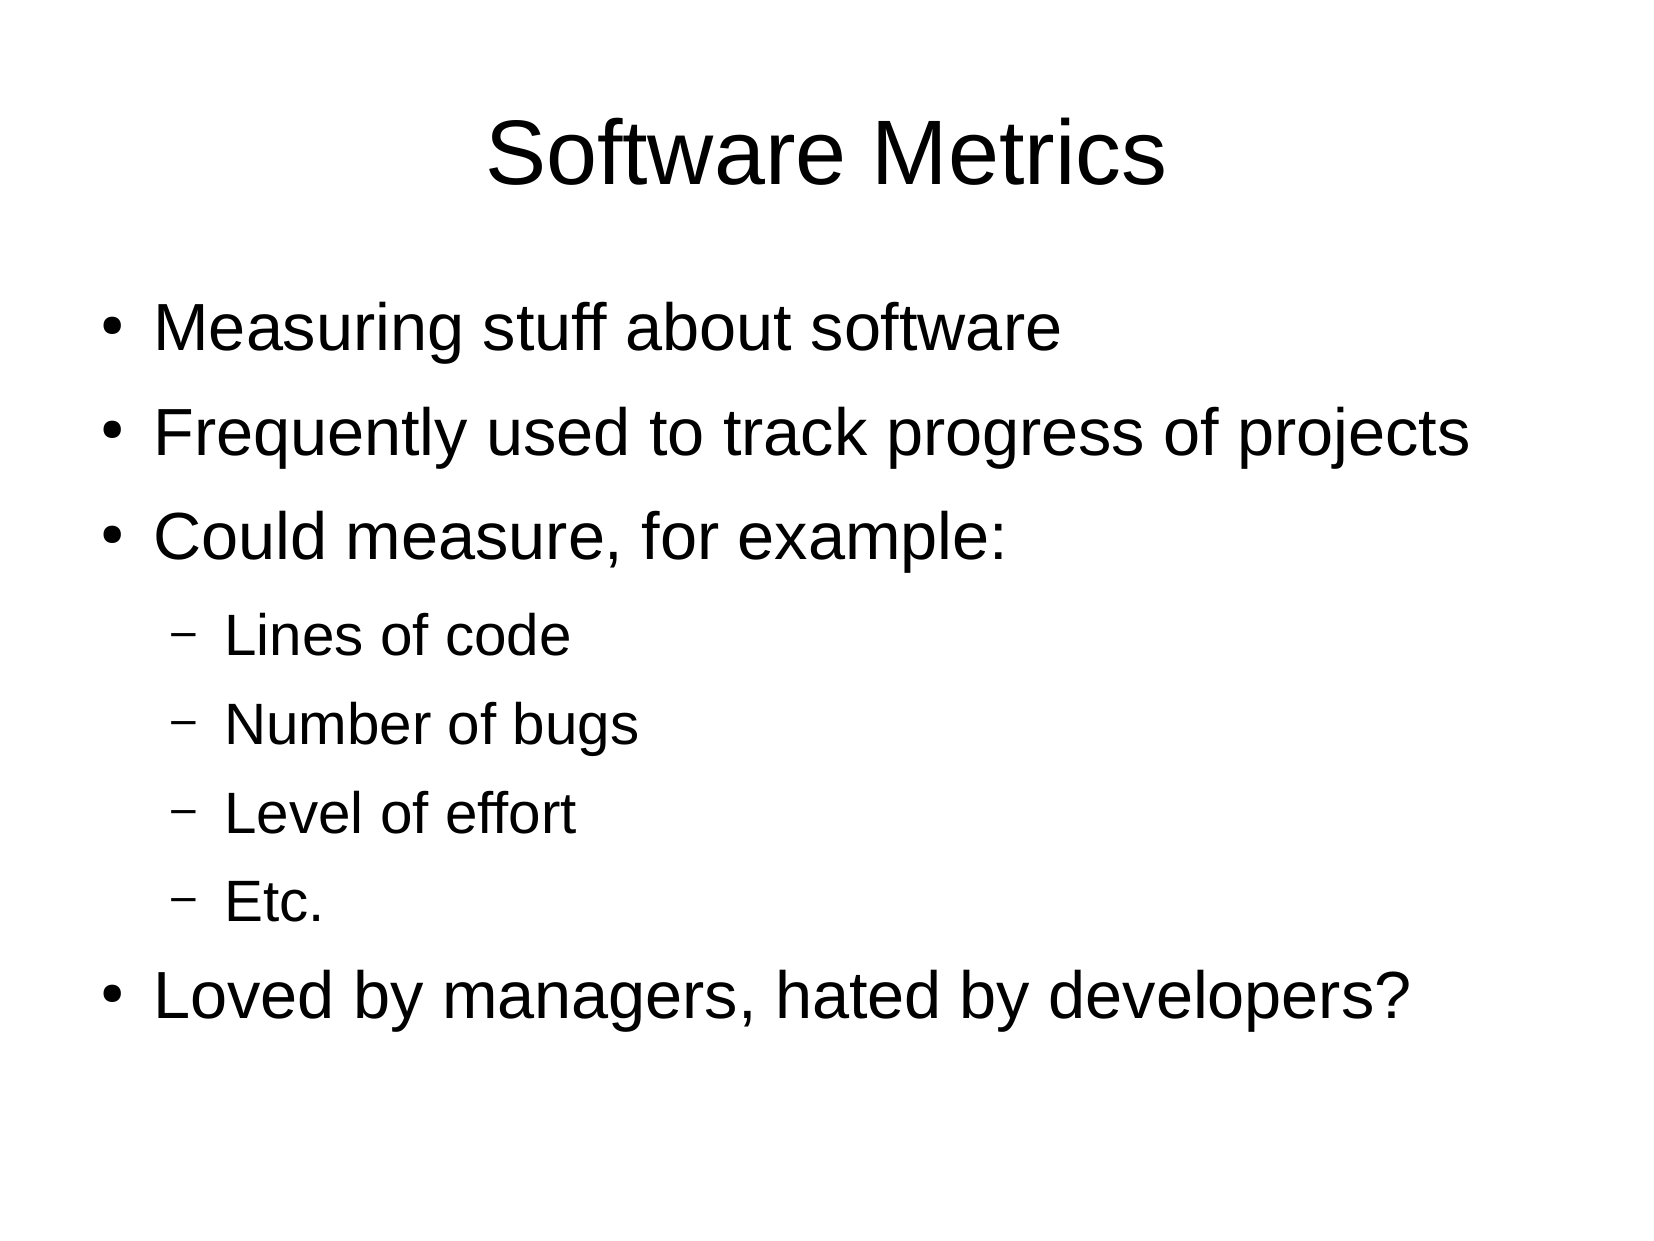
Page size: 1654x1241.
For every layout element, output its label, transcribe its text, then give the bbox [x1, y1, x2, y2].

title Software Metrics [82, 49, 1571, 257]
list Measuring stuff about software Frequently used to track progress of projects Could measure, for example: Lines of code Number of bugs Level of effort Etc. Loved by managers, hated by developers? [82, 290, 1571, 1216]
